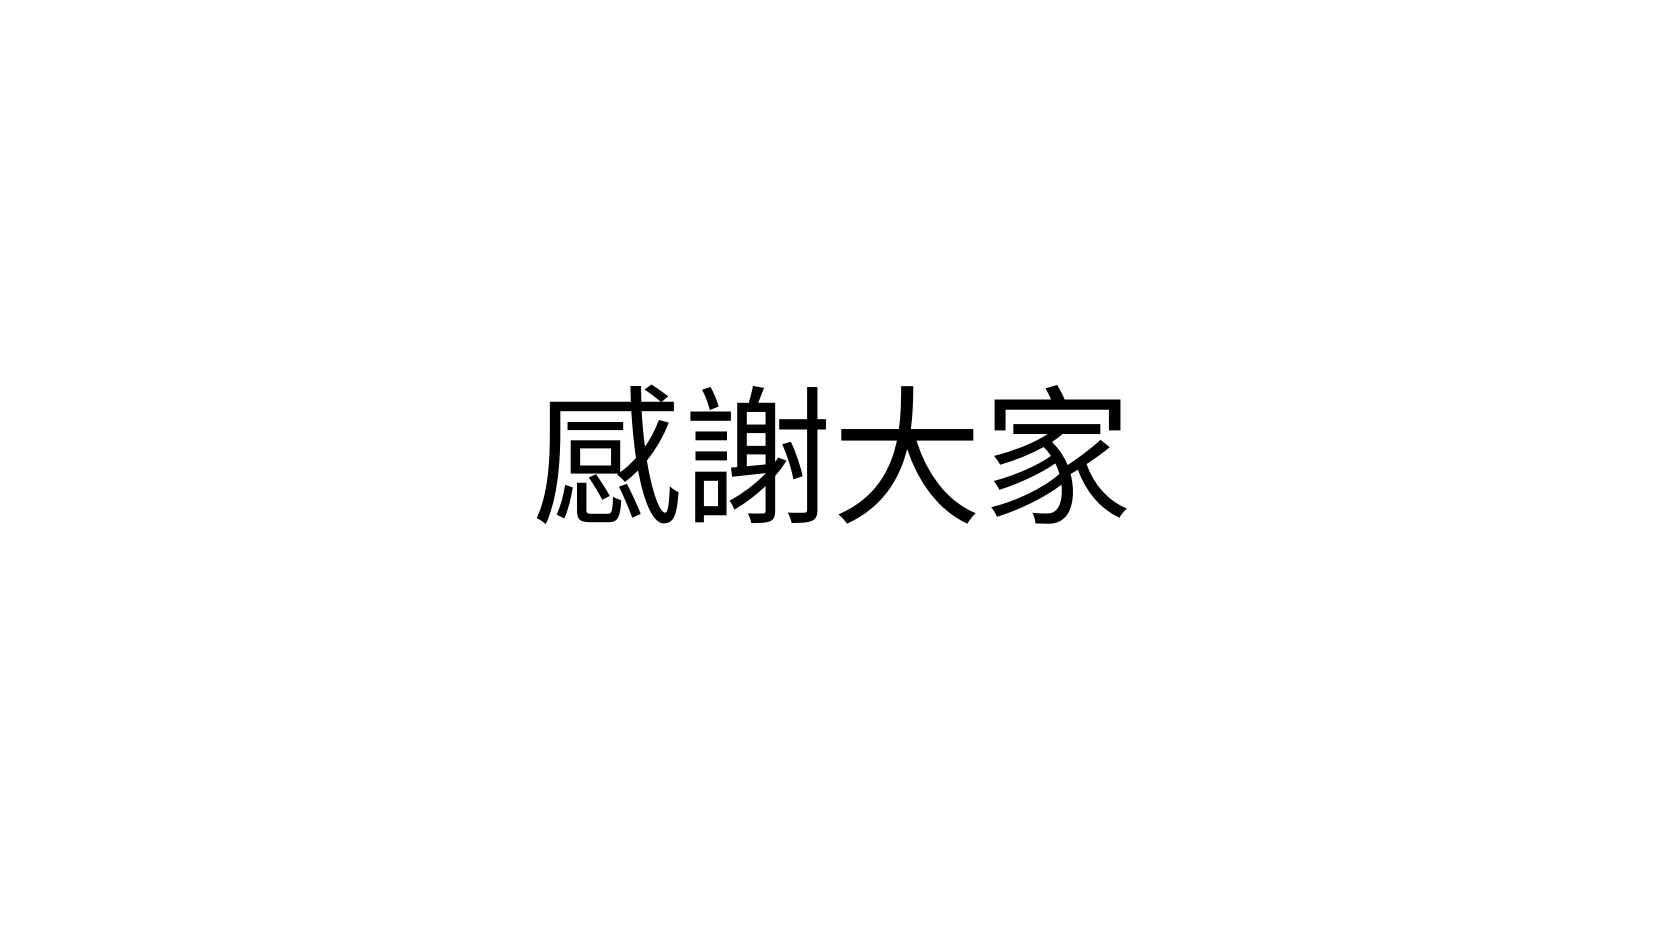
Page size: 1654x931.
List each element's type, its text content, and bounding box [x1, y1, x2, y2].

subtitle 感謝大家 [88, 177, 1577, 717]
